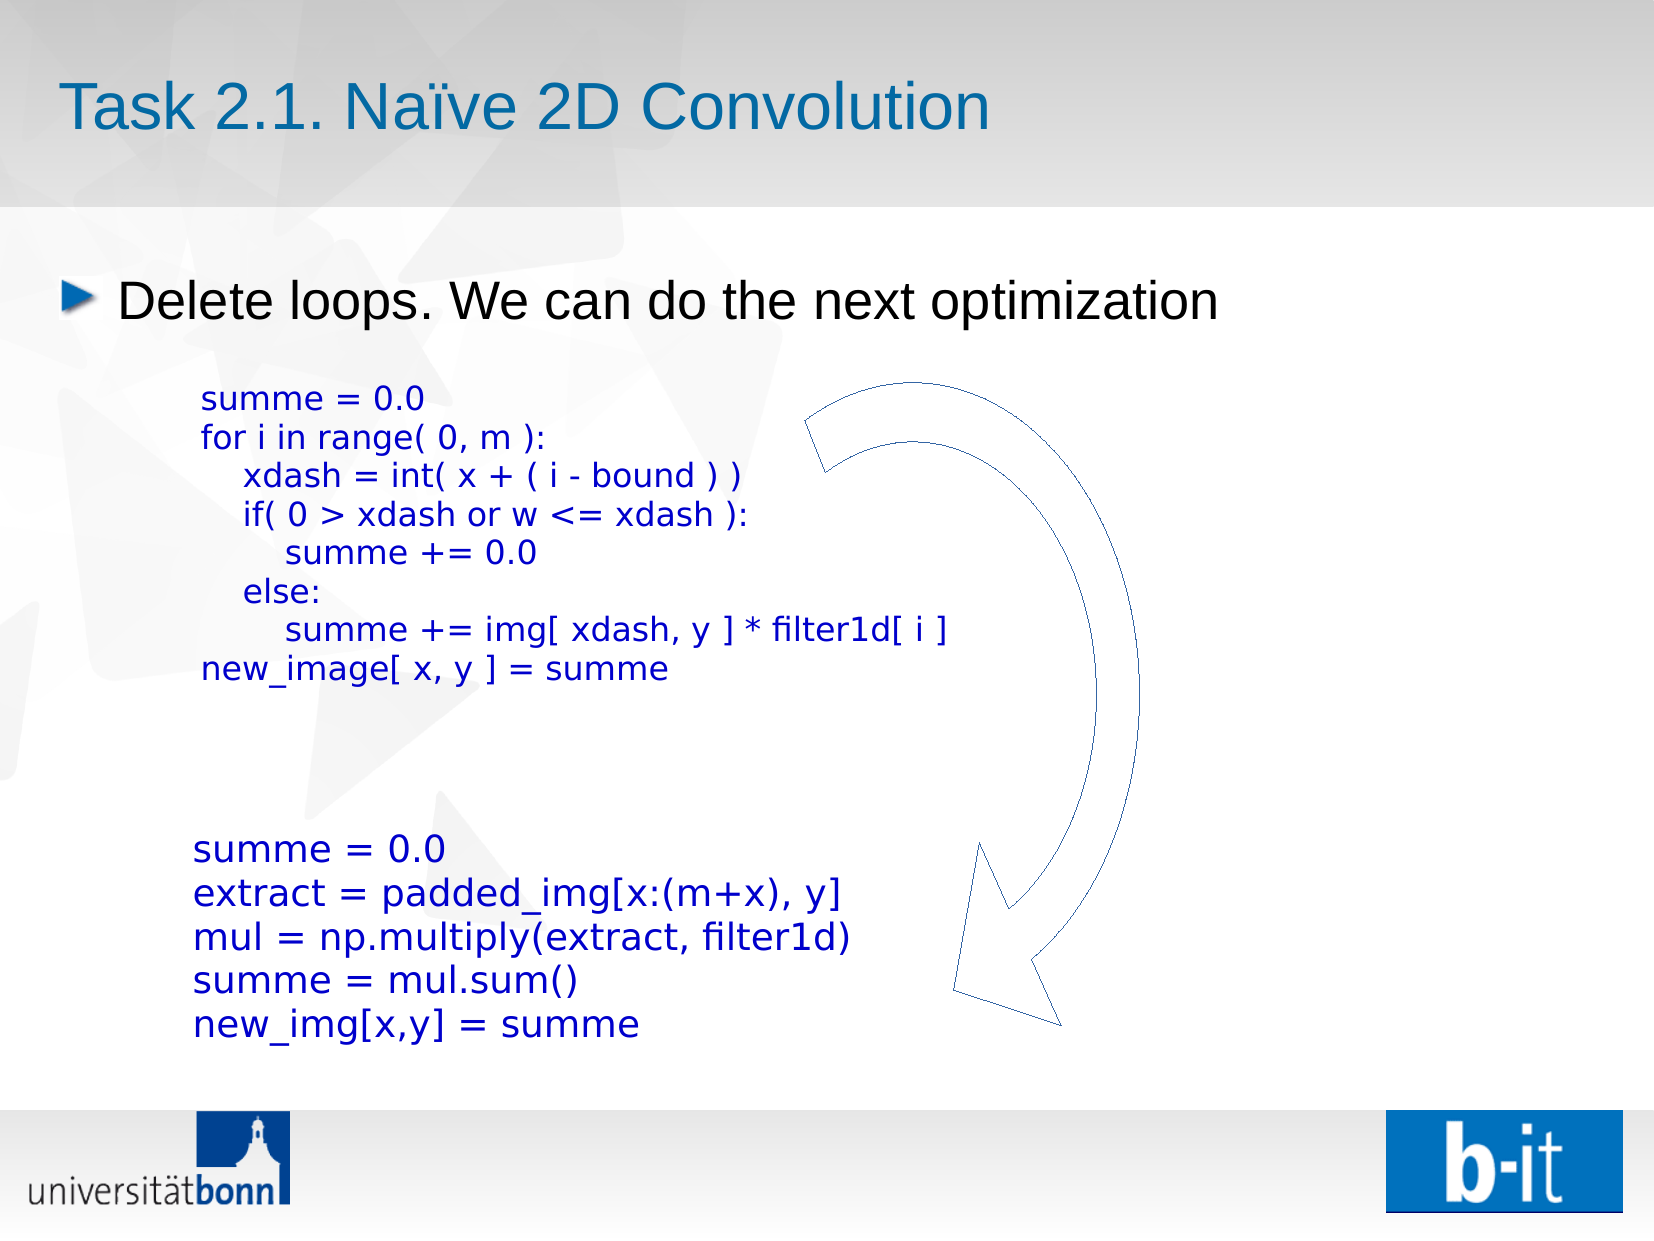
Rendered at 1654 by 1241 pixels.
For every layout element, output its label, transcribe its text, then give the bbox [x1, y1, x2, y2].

text_box Delete loops. We can do the next optimization [58, 265, 1595, 985]
picture [28, 1087, 290, 1229]
text_box summe = 0.0 extract = padded_img[x:(m+x), y] mul = np.multiply(extract, filter1d) summe = mul.sum() new_img[x,y] = summe [33, 820, 1195, 1097]
text_box Task 2.1. Naïve 2D Convolution [58, 29, 1595, 178]
picture [1386, 1110, 1623, 1213]
text_box summe = 0.0 for i in range( 0, m ): xdash = int( x + ( i - bound ) ) if( 0 > xdash or w <= xdash ): summe += 0.0 else: summe += img[ xdash, y ] * filter1d[ i ] new_image[ x, y ] = summe [59, 372, 1081, 735]
picture [0, 0, 783, 931]
picture [59, 276, 103, 320]
